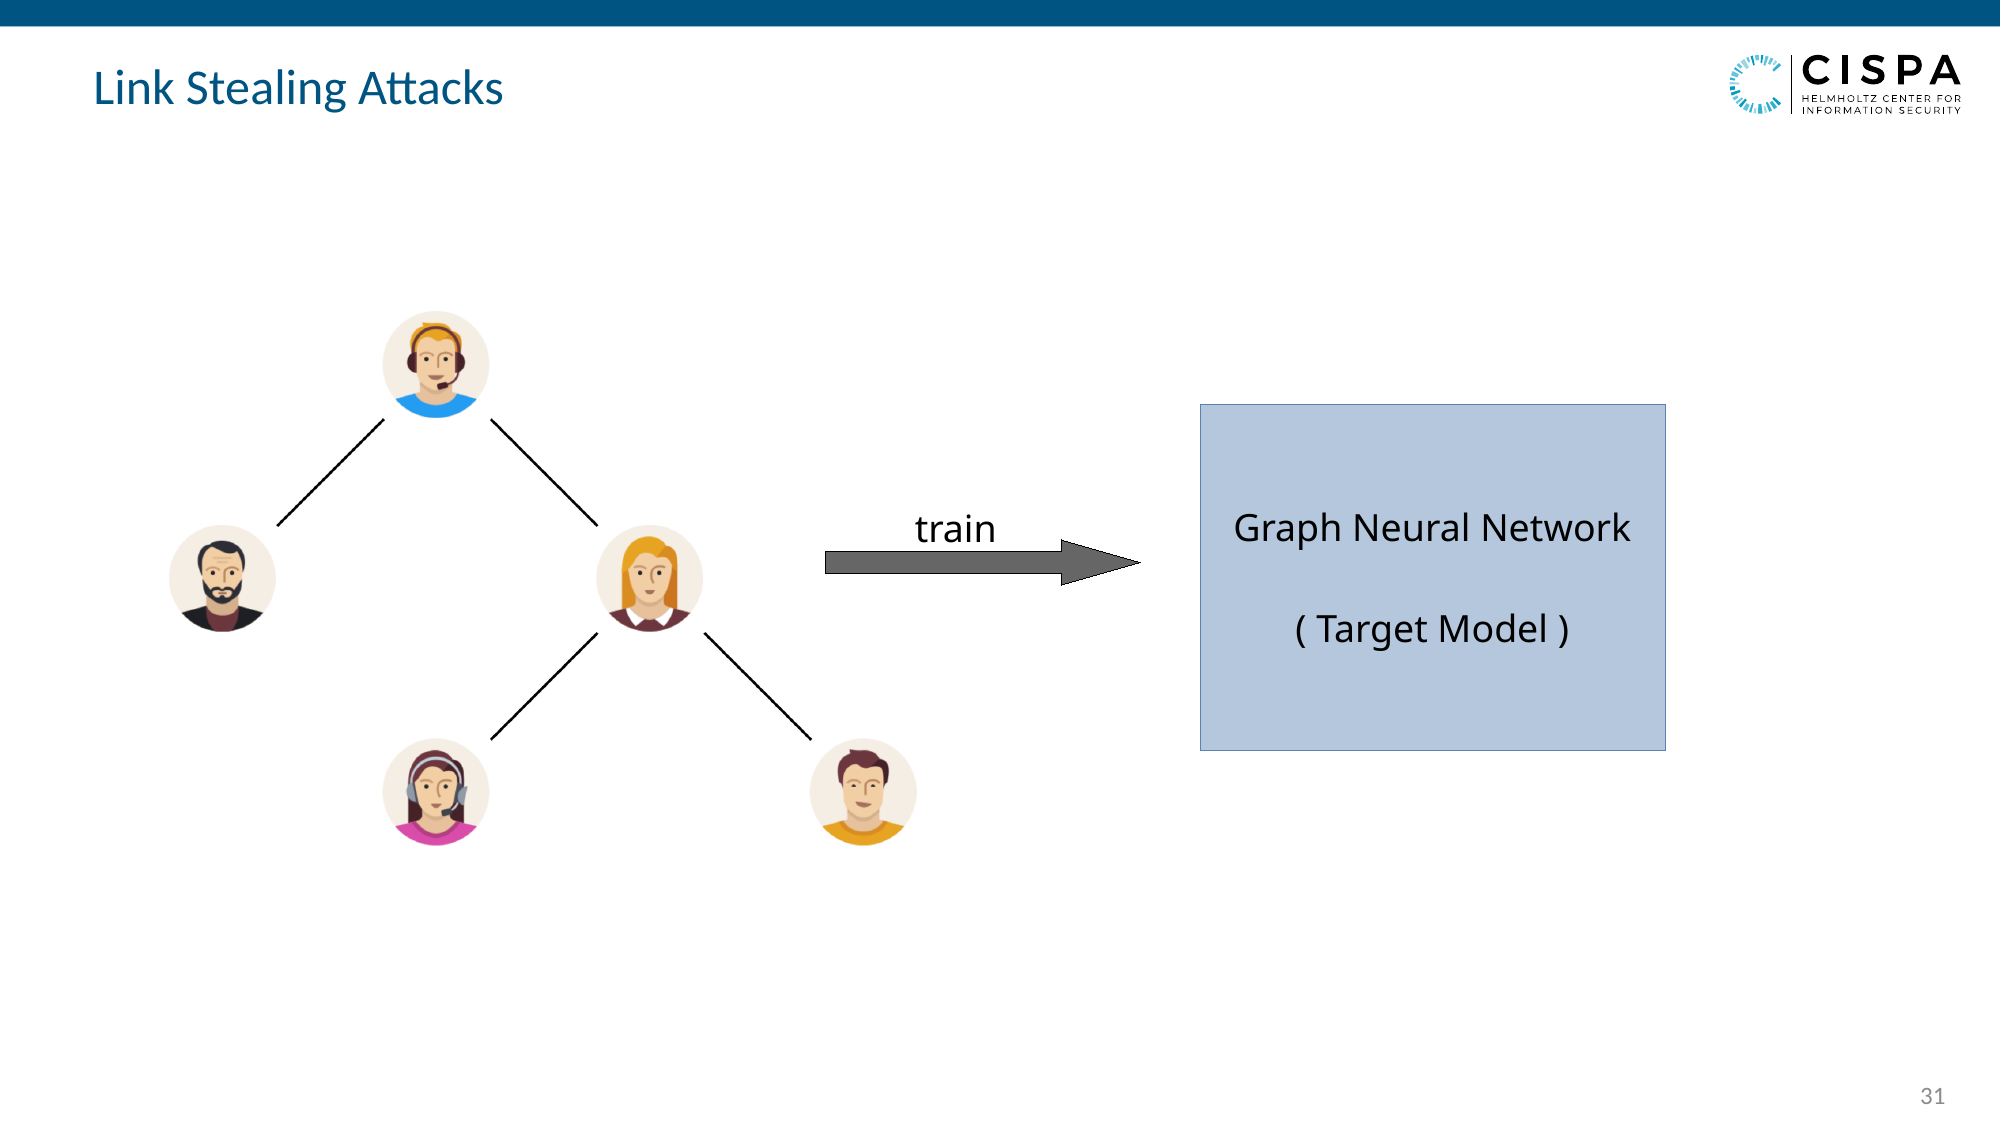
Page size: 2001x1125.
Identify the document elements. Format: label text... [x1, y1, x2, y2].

title Link Stealing Attacks [78, 38, 1699, 131]
text_box Graph Neural Network ( Target Model ) [1200, 404, 1666, 751]
slide_number <number> [1870, 1065, 1961, 1125]
text_box train [900, 495, 1018, 554]
picture [142, 284, 946, 875]
text_box [825, 539, 1141, 586]
